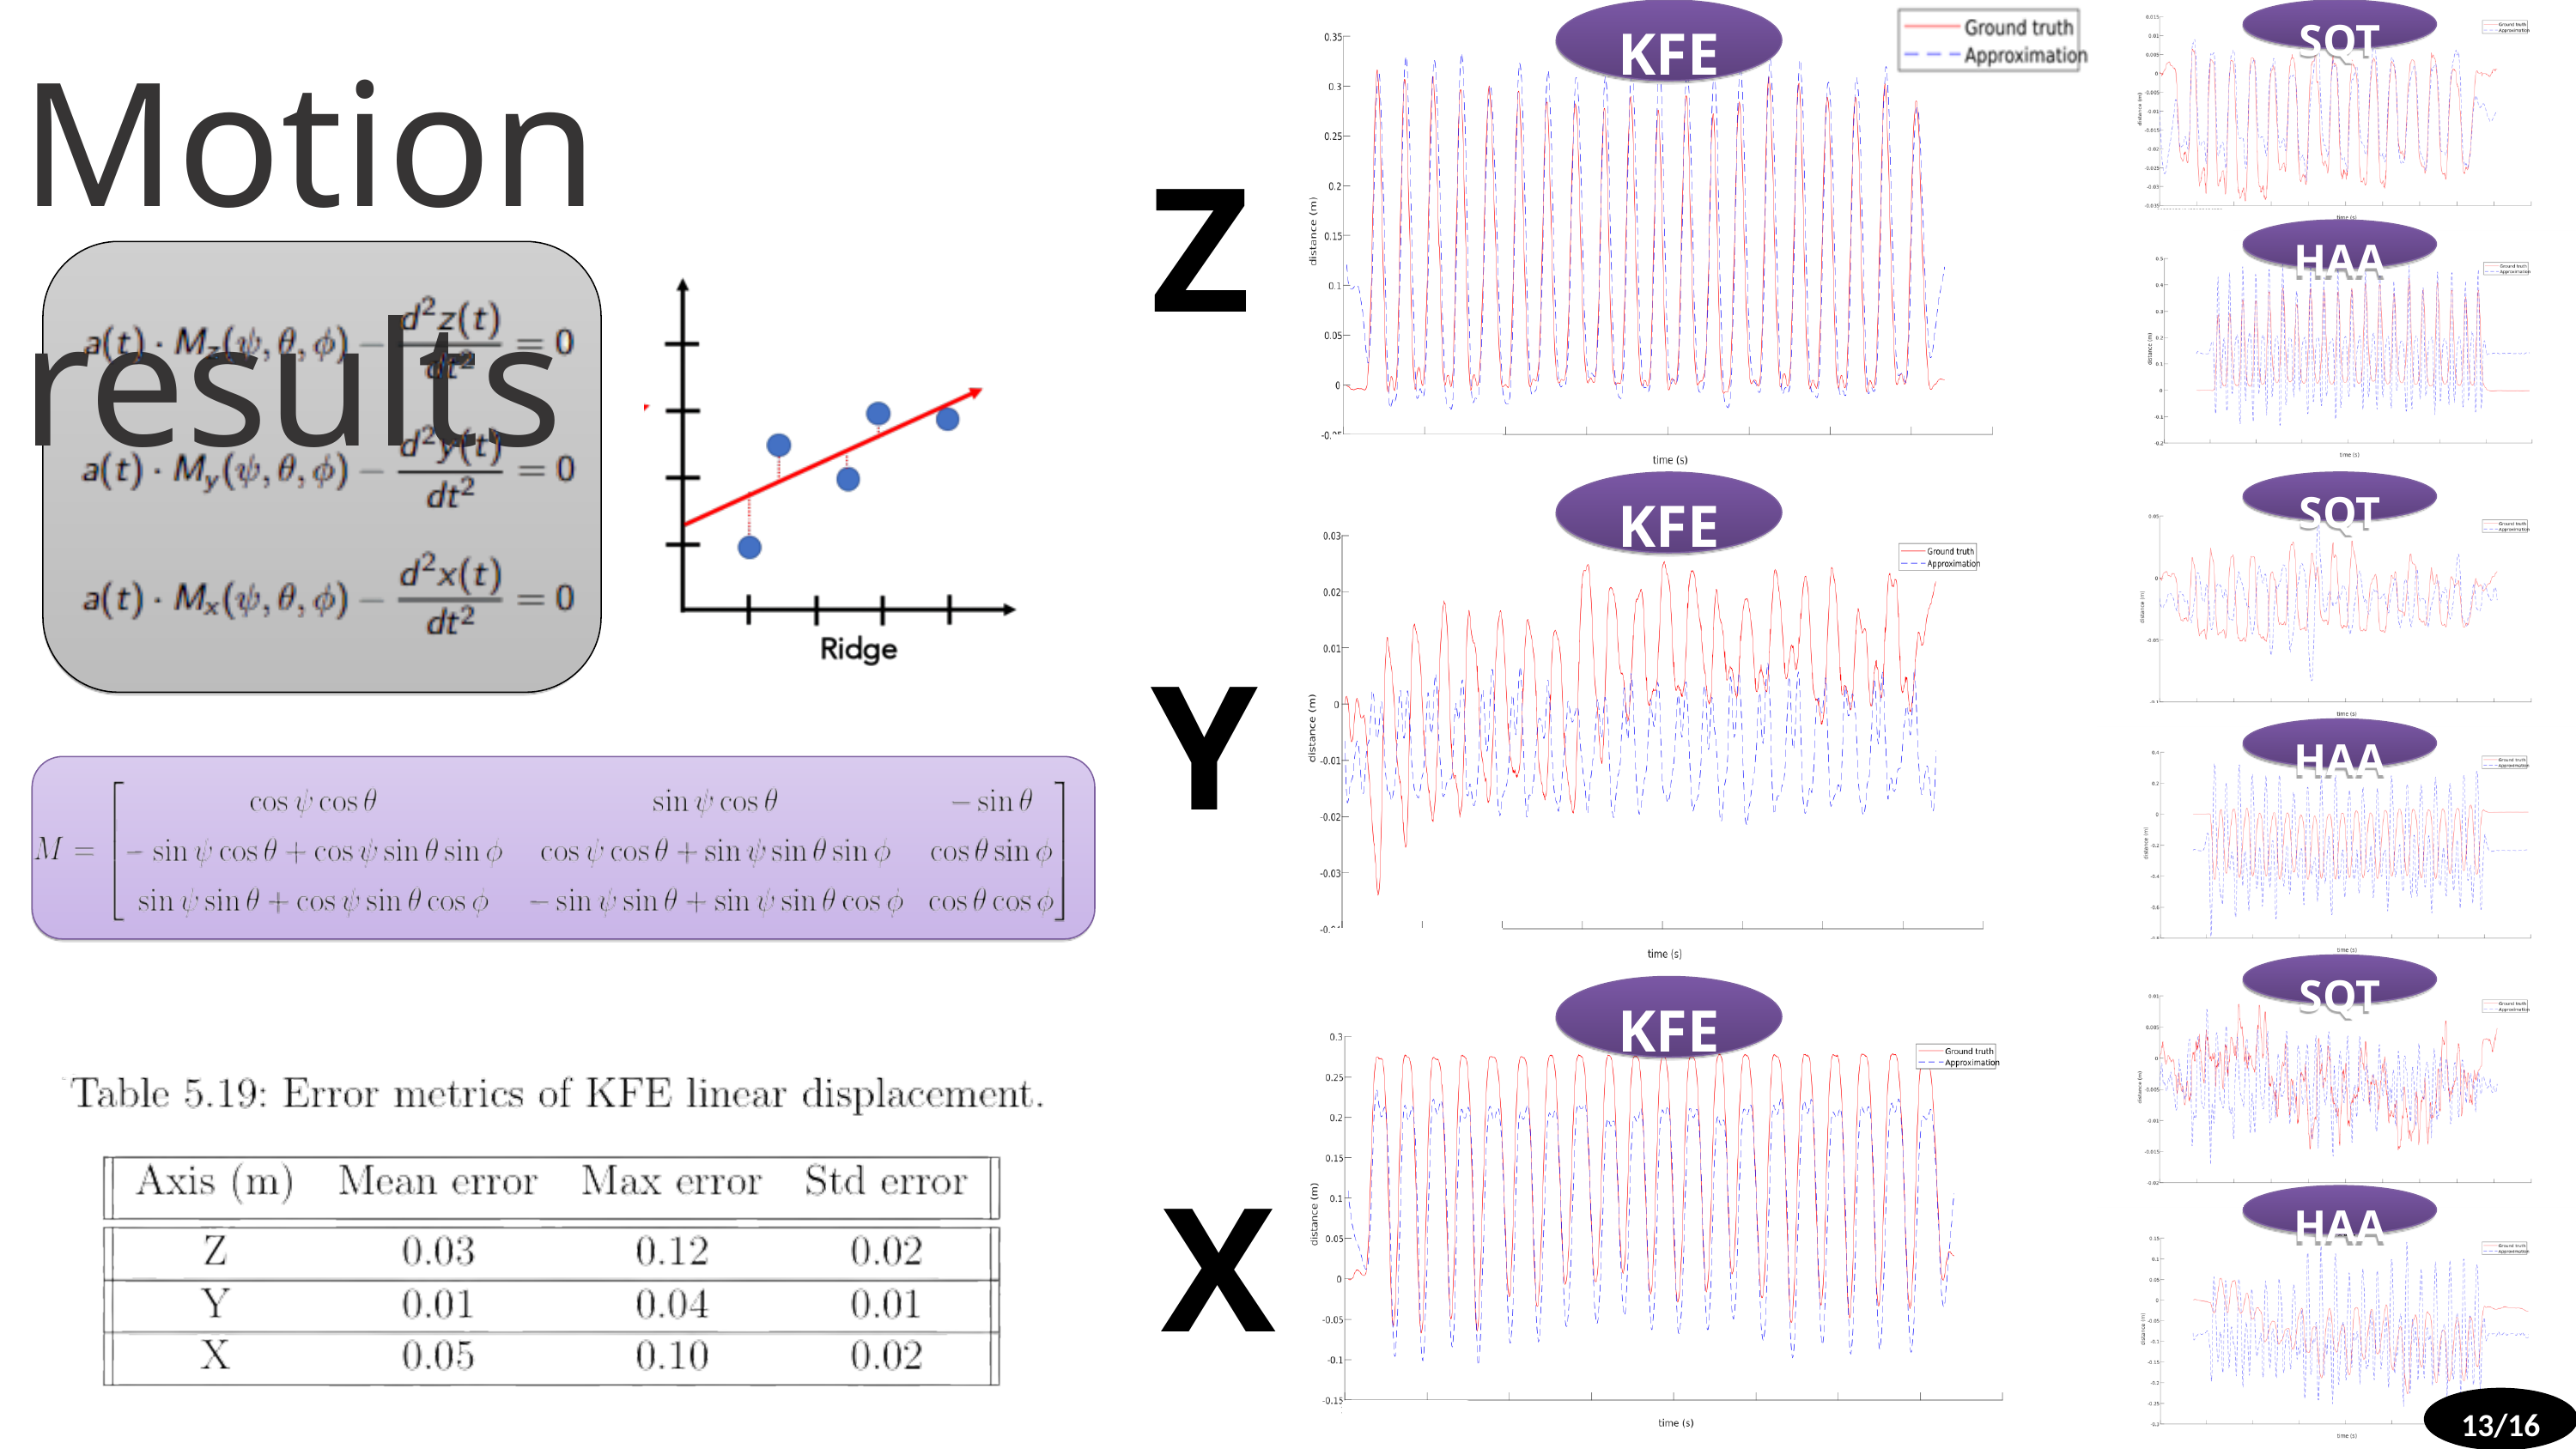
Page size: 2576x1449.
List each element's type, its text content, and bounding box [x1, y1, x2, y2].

text_box HAA [2367, 251, 2375, 263]
text_box KFE [1556, 0, 1783, 81]
text_box Z [1138, 134, 1289, 355]
text_box KFE [1556, 471, 1783, 553]
picture [644, 263, 1031, 666]
text_box SQT [2243, 471, 2437, 520]
text_box [33, 756, 1096, 939]
text_box Motion results [21, 0, 1116, 242]
picture [32, 778, 1071, 927]
text_box SQT [2332, 502, 2348, 521]
text_box HAA [2304, 762, 2316, 767]
text_box HAA [2337, 251, 2345, 263]
text_box [10, 992, 1106, 1439]
text_box HAA [2367, 1216, 2375, 1228]
picture [44, 1034, 1084, 1433]
picture [53, 284, 604, 671]
text_box Y [1138, 632, 1289, 853]
text_box [1115, 0, 2576, 1449]
text_box KFE [1556, 976, 1783, 1058]
picture [1888, 0, 2096, 84]
text_box HAA [2243, 220, 2437, 269]
text_box [42, 383, 53, 656]
text_box SQT [2332, 30, 2348, 49]
text_box HAA [2304, 1228, 2316, 1234]
text_box HAA [2304, 263, 2316, 268]
text_box [42, 242, 594, 370]
text_box SQT [2332, 985, 2348, 1003]
text_box [66, 671, 578, 693]
text_box HAA [2337, 1216, 2345, 1228]
text_box SQT [2243, 0, 2437, 49]
text_box HAA [2243, 1185, 2437, 1234]
text_box HAA [2337, 750, 2345, 762]
text_box 13/16 [2425, 1389, 2576, 1449]
text_box X [1148, 1153, 1299, 1375]
text_box SQT [2243, 955, 2437, 1003]
text_box HAA [2243, 718, 2437, 767]
text_box [2513, 1424, 2576, 1449]
text_box HAA [2367, 750, 2375, 762]
